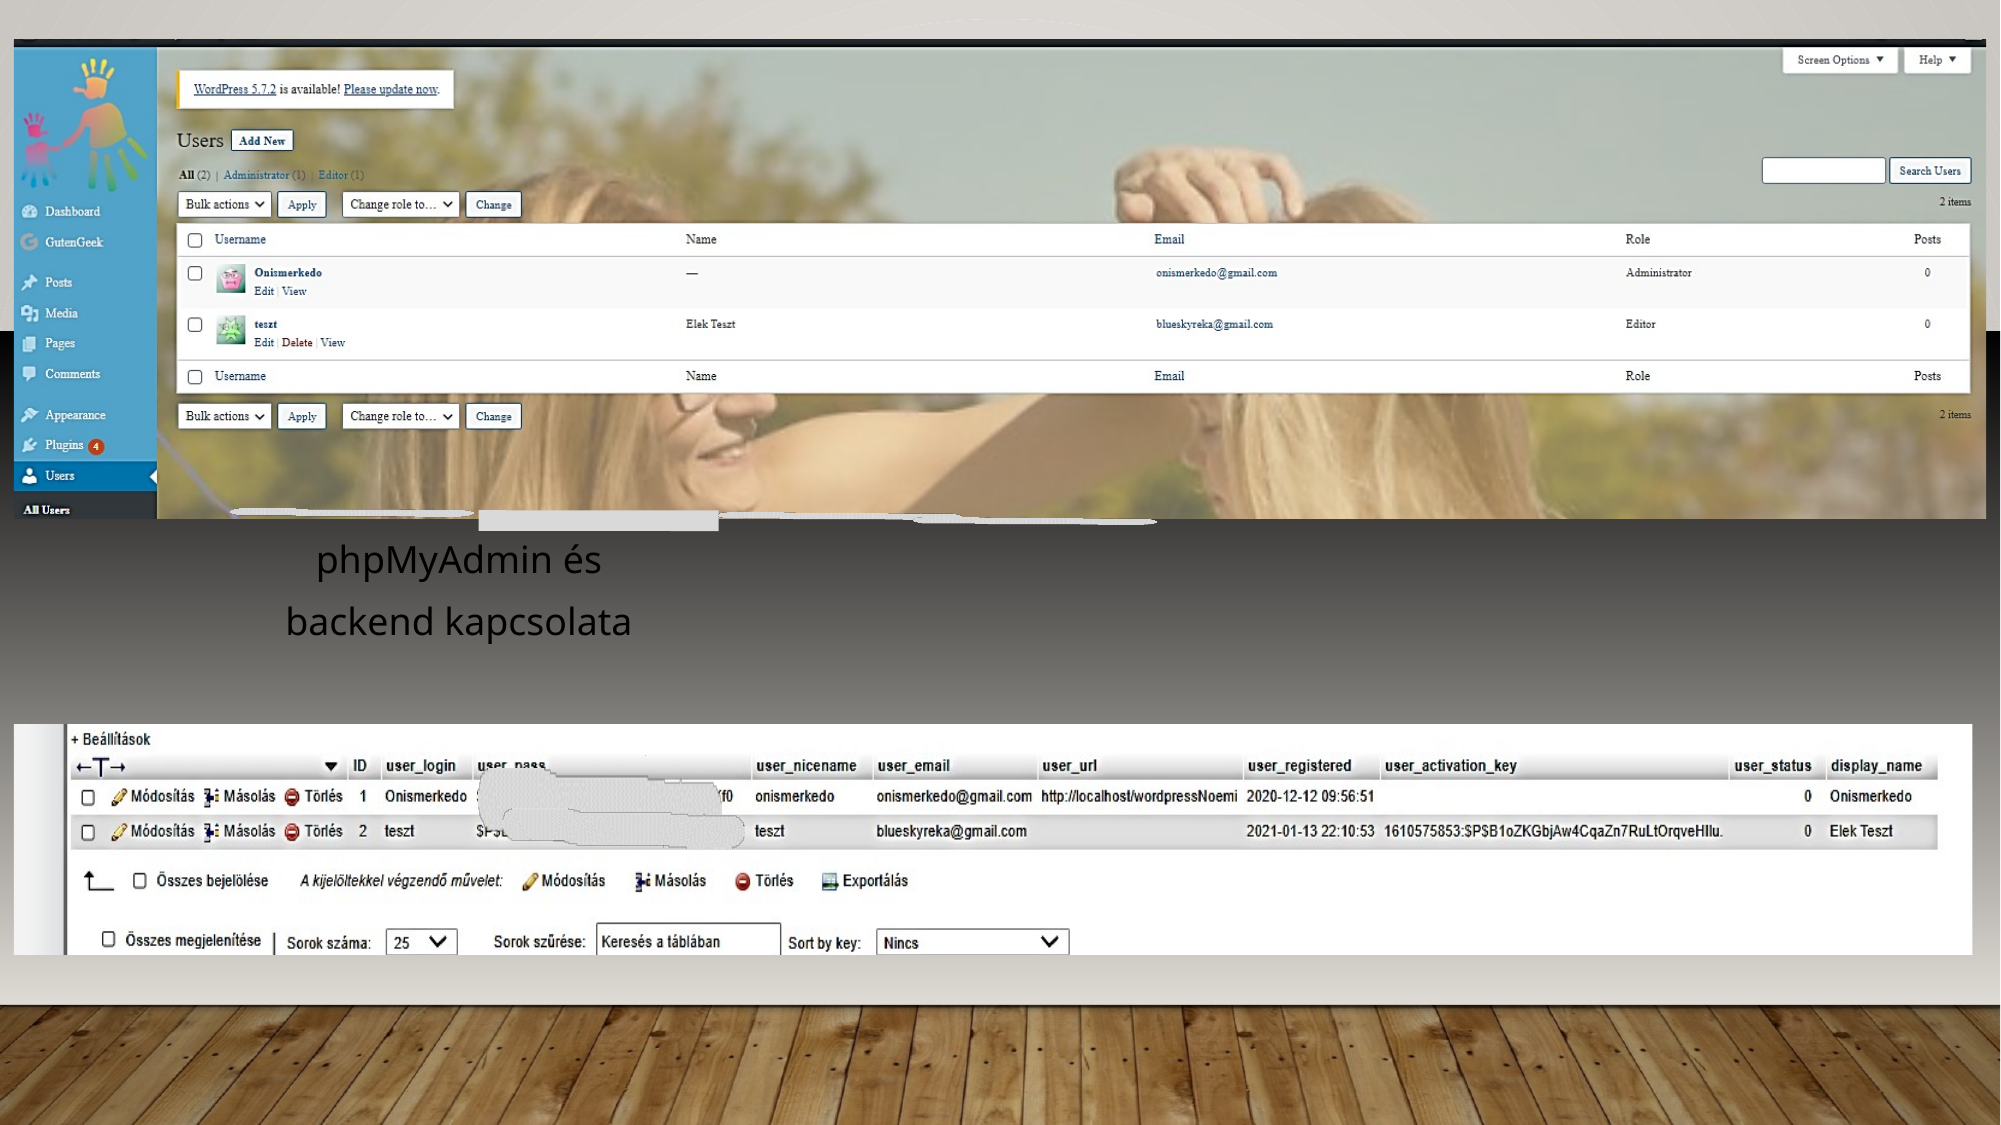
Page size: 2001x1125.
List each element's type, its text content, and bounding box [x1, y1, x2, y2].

list phpMyAdmin és backend kapcsolata [598, 596, 1477, 694]
picture [13, 39, 1987, 526]
picture [13, 724, 1973, 955]
picture [47, 470, 75, 482]
